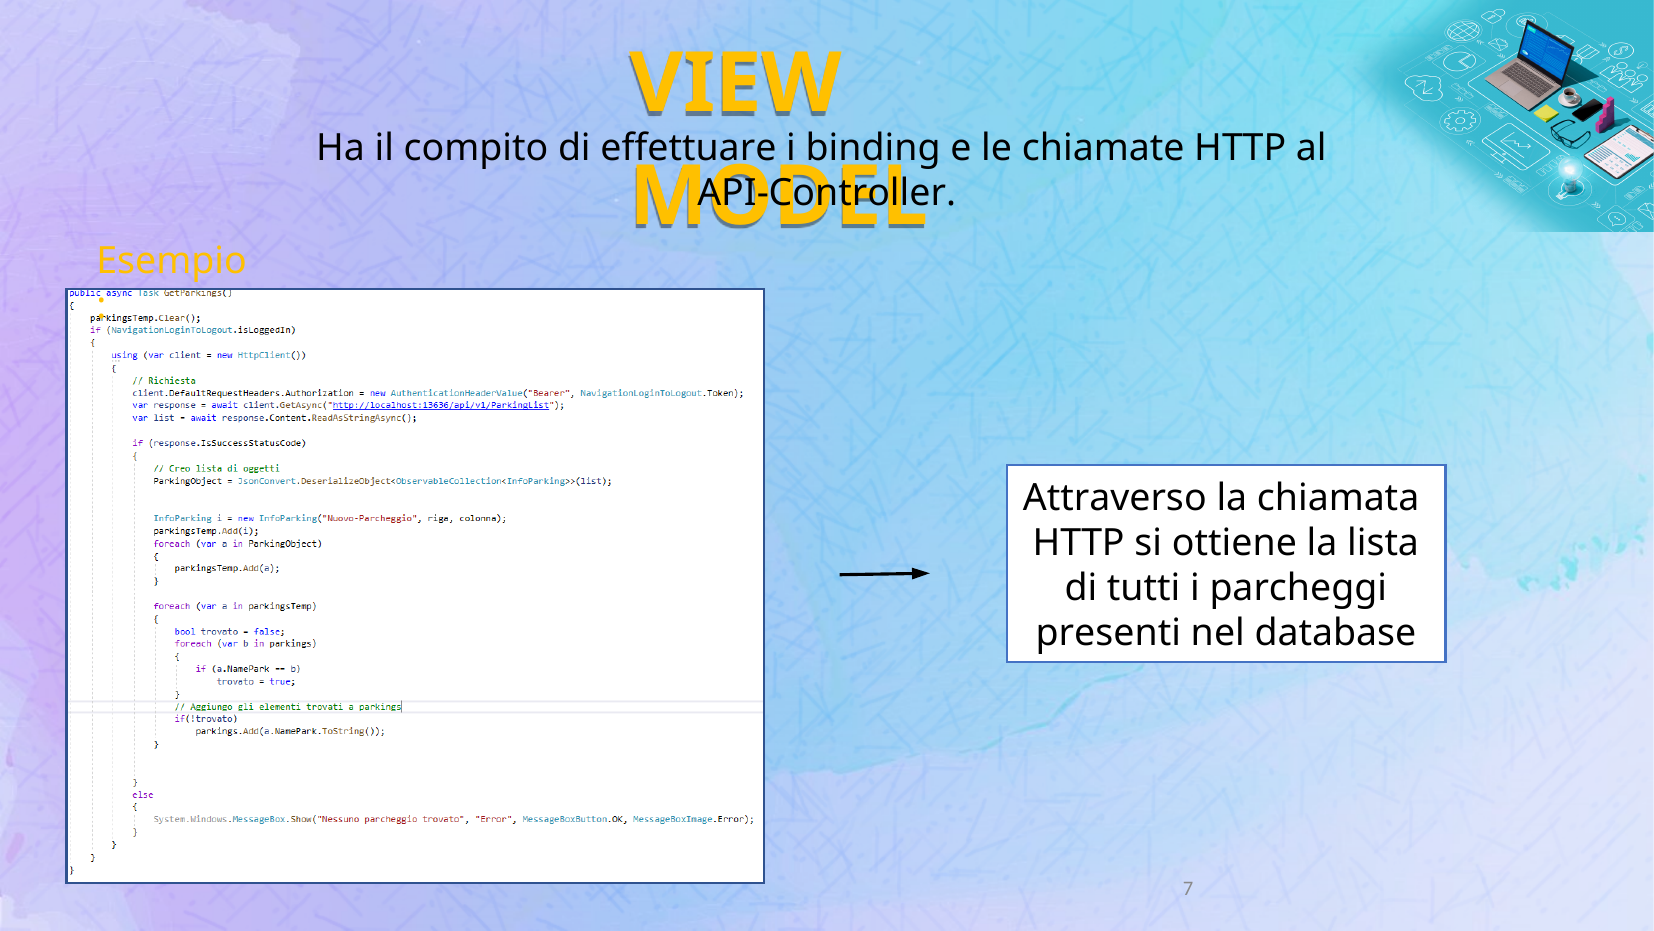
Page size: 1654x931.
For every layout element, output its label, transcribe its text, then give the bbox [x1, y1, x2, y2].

picture [67, 289, 763, 882]
text_box [1167, 862, 1540, 912]
text_box Ha il compito di effettuare i binding e le chiamate HTTP al API-Controller. [253, 115, 1400, 222]
text_box Attraverso la chiamata HTTP si ottiene la lista di tutti i parcheggi presenti nel database [1006, 465, 1446, 663]
text_box VIEW MODEL [614, 14, 1040, 115]
text_box Esempio: [81, 229, 263, 290]
picture [1322, 0, 1654, 232]
